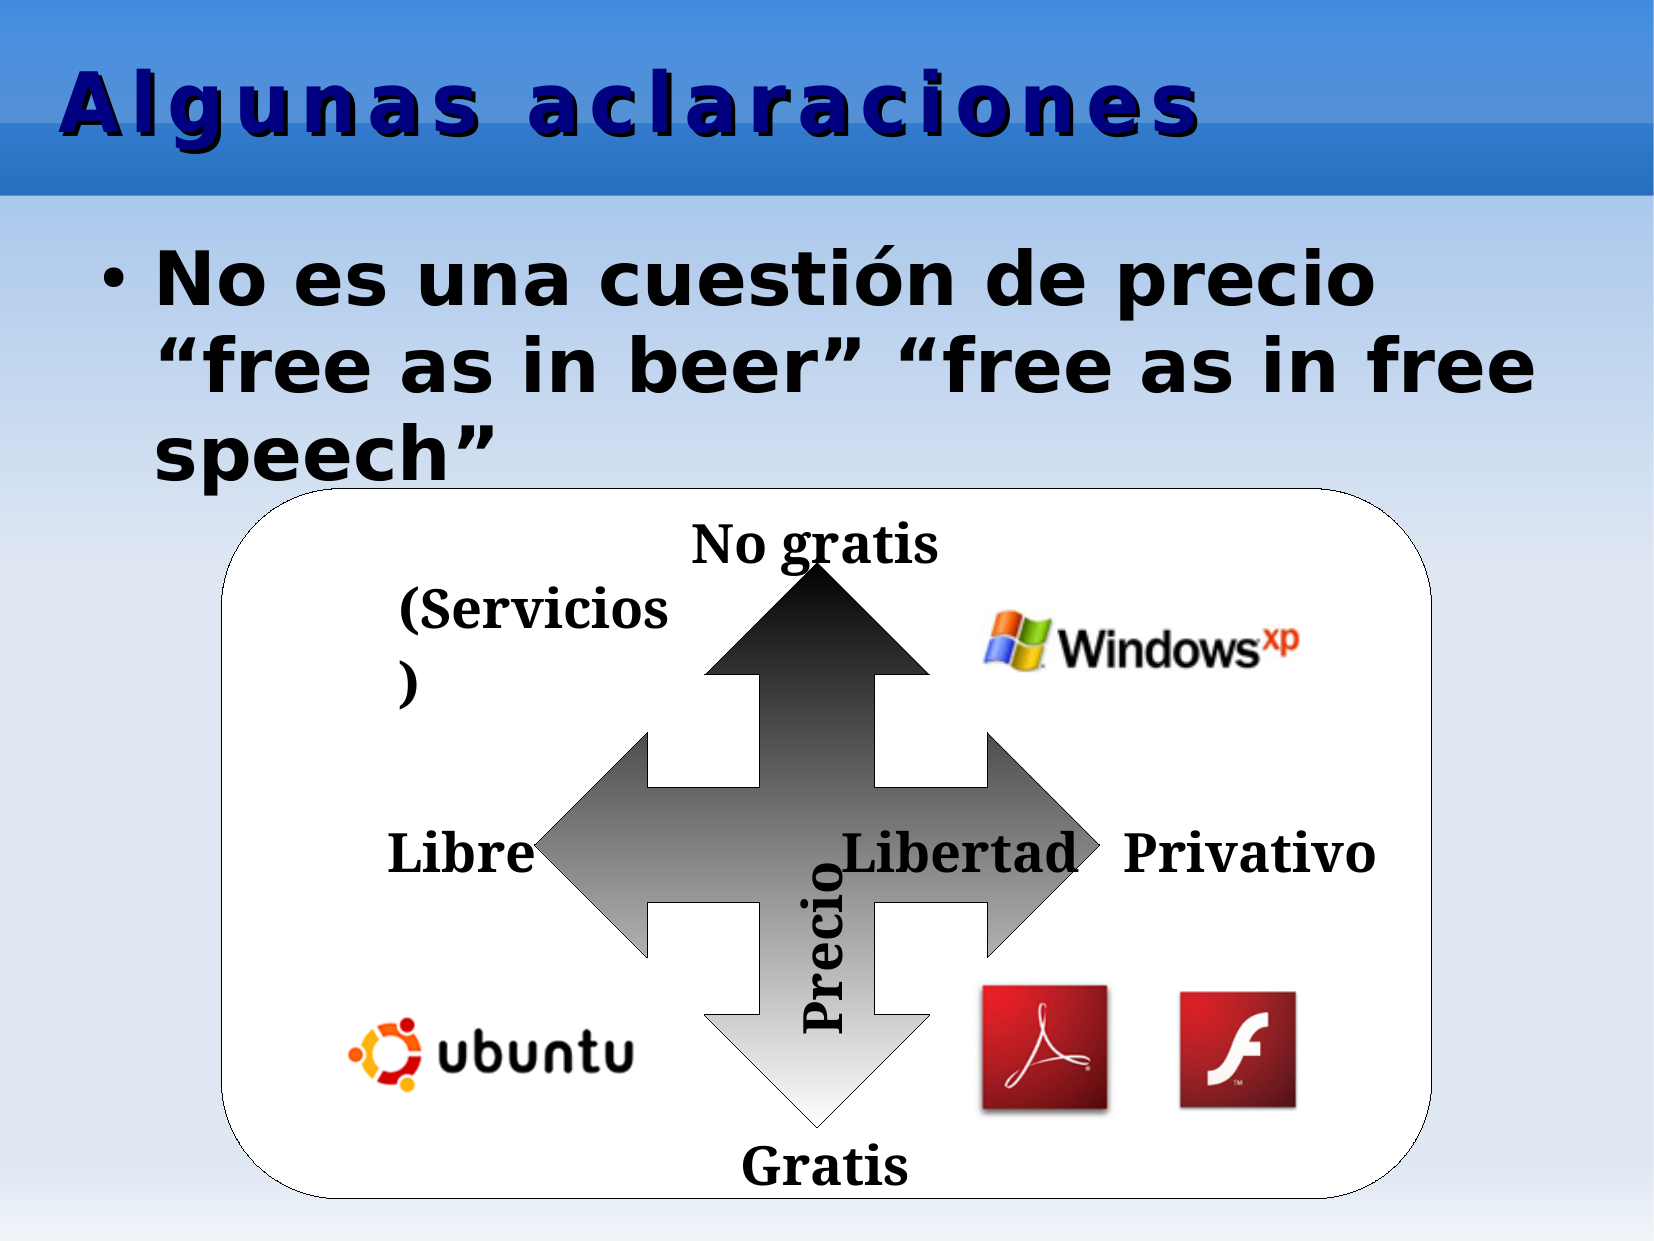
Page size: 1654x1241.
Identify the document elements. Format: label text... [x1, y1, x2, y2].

picture [0, 0, 1654, 1241]
text_box Privativo [1108, 806, 1459, 896]
list No es una cuestión de precio “free as in beer” “free as in free speech” [82, 236, 1565, 1109]
title Algunas aclaraciones [59, 29, 1654, 178]
text_box [224, 1109, 974, 1199]
text_box No gratis [676, 498, 1058, 587]
text_box [1004, 1109, 1429, 1199]
text_box Precio [781, 873, 861, 1051]
text_box Libre [372, 806, 644, 896]
text_box Gratis [725, 1120, 1004, 1209]
text_box Libertad [826, 811, 1062, 892]
